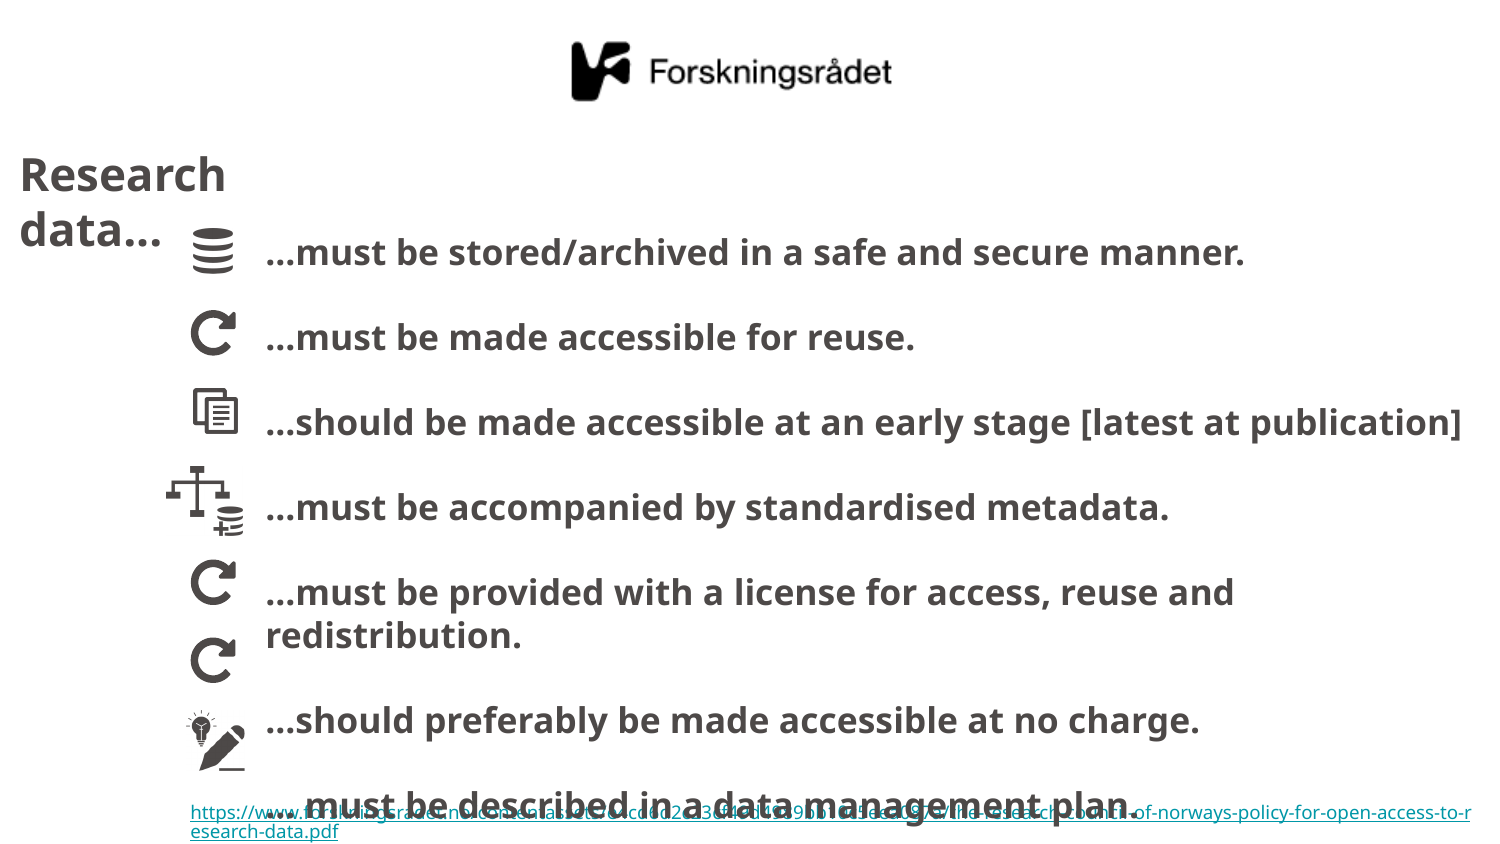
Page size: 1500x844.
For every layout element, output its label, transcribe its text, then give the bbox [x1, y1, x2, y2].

picture [186, 710, 245, 771]
text_box Research data... [8, 134, 378, 212]
picture [166, 466, 243, 536]
text_box [190, 637, 236, 683]
picture [547, 18, 912, 122]
text_box https://www.forskningsradet.no/contentassets/e4cd6d2c23cf49d4989bb10c5eea087a/the-research-council-of-norways-policy-for-open-access-to-research-data.pdf [179, 789, 1483, 835]
text_box ...must be stored/archived in a safe and secure manner. ...must be made accessible for reuse. ...should be made accessible at an early stage [latest at publication] ...must be accompanied by standardised metadata. ...must be provided with a license for access, reuse and redistribution. ...should preferably be made accessible at no charge. ... must be described in a data management plan. [254, 219, 1500, 778]
text_box [190, 310, 236, 356]
picture [193, 388, 238, 434]
text_box [190, 559, 236, 605]
picture [193, 228, 233, 274]
